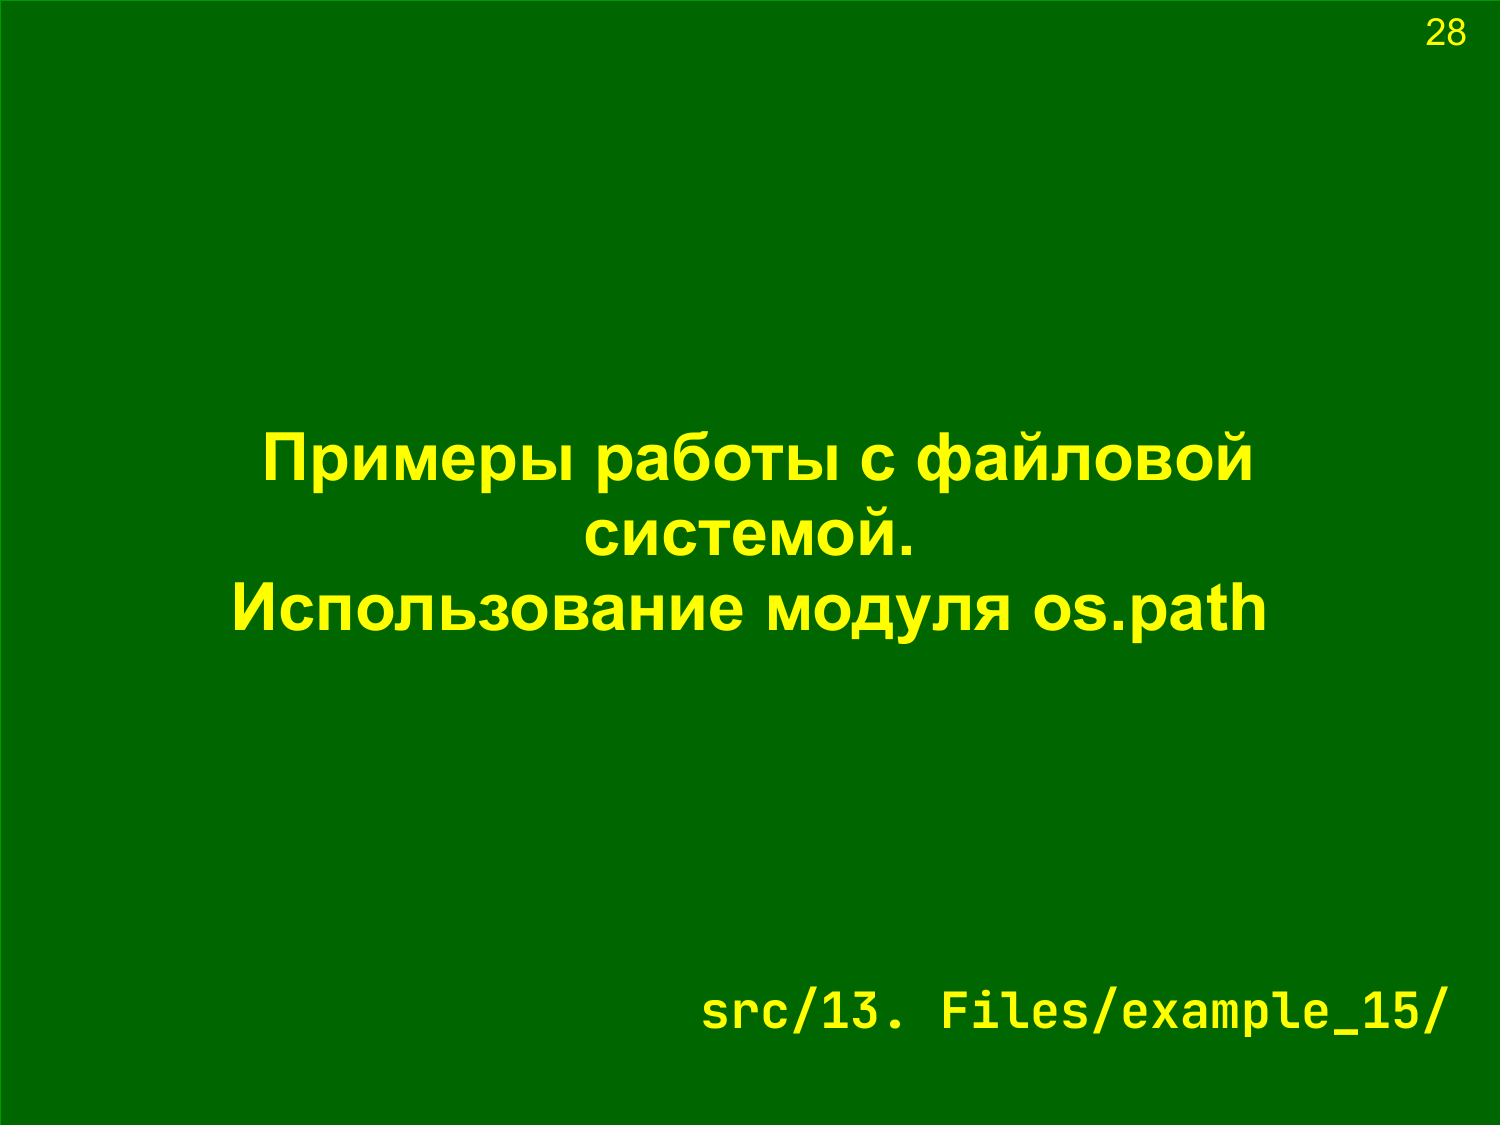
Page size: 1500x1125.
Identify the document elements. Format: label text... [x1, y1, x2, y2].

title Примеры работы с файловой системой. Использование модуля os.path [75, 419, 1426, 645]
title src/13. Files/example_15/ [20, 898, 1451, 1123]
